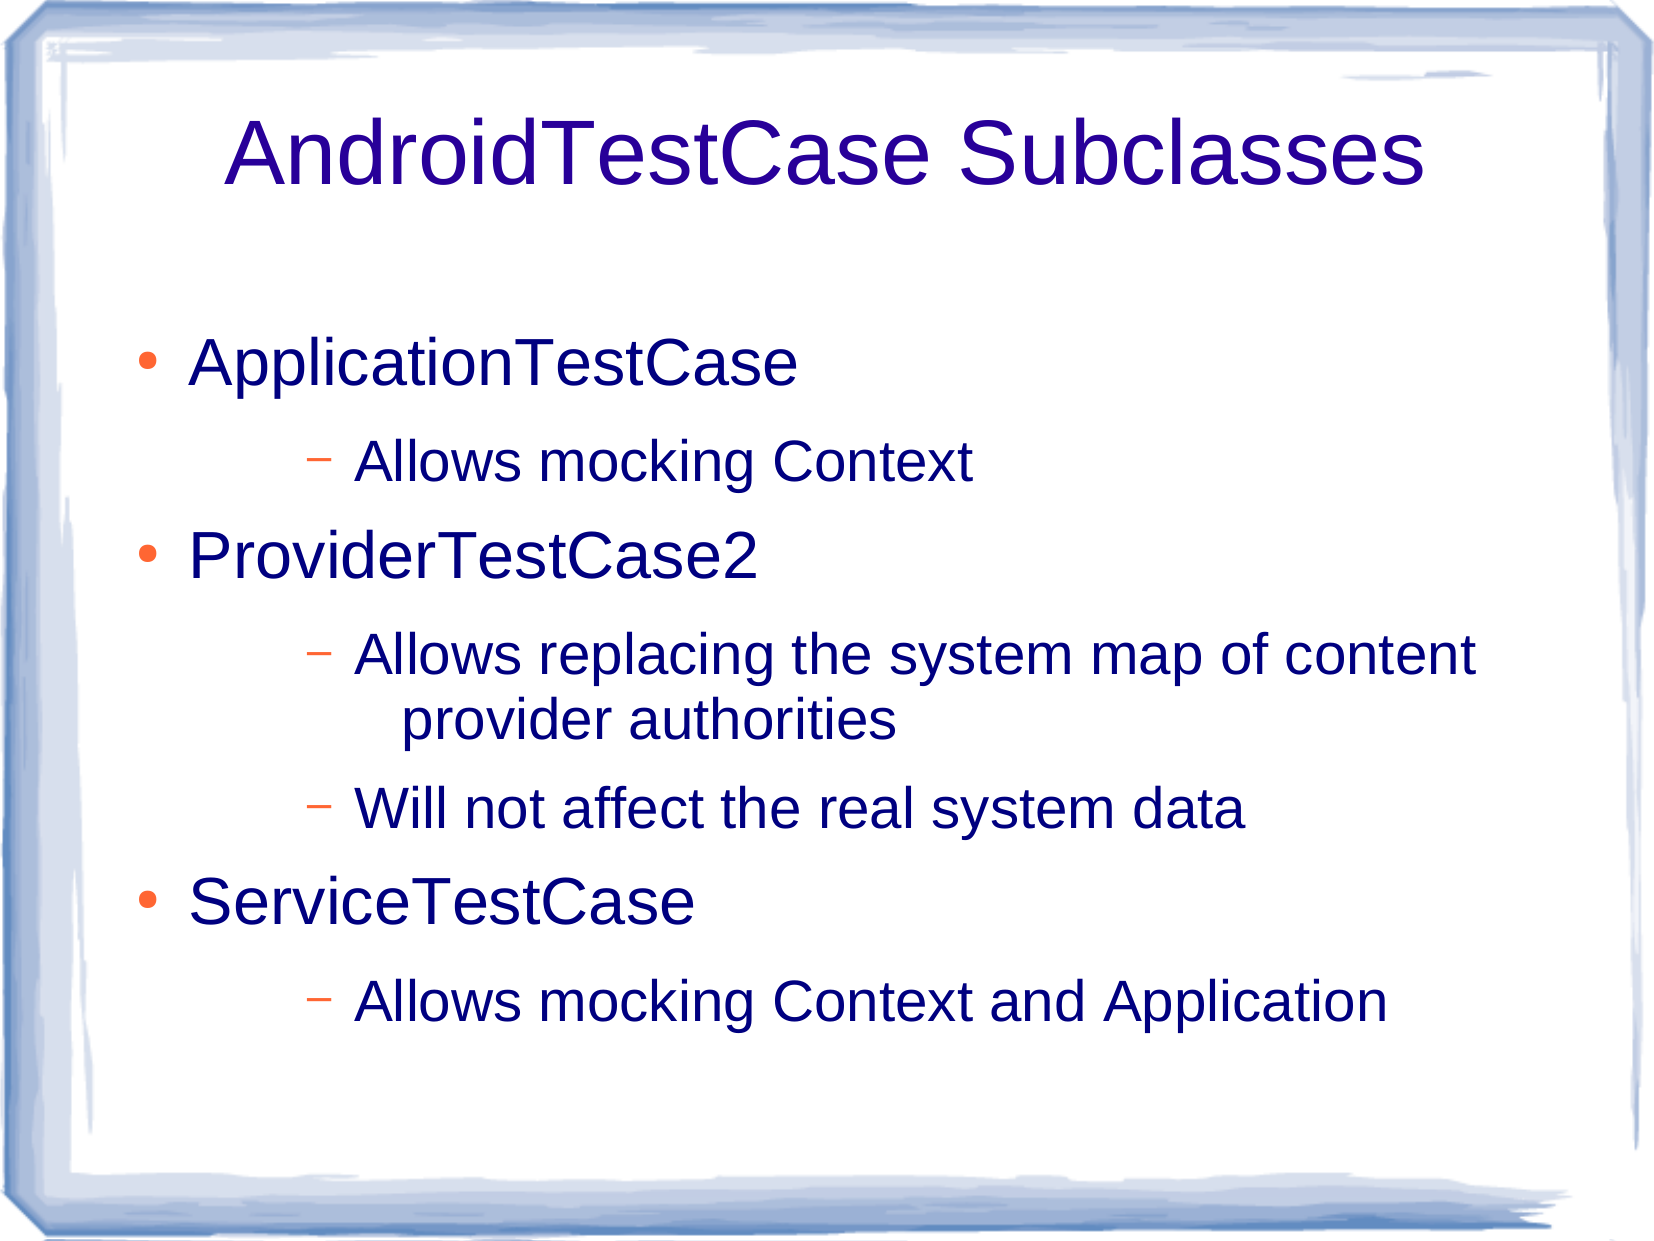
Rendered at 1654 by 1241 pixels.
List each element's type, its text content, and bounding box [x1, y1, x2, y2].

picture [0, 0, 1654, 1241]
title AndroidTestCase Subclasses [82, 49, 1571, 257]
list ApplicationTestCase Allows mocking Context ProviderTestCase2 Allows replacing the system map of content provider authorities Will not affect the real system data ServiceTestCase Allows mocking Context and Application [118, 324, 1571, 1129]
